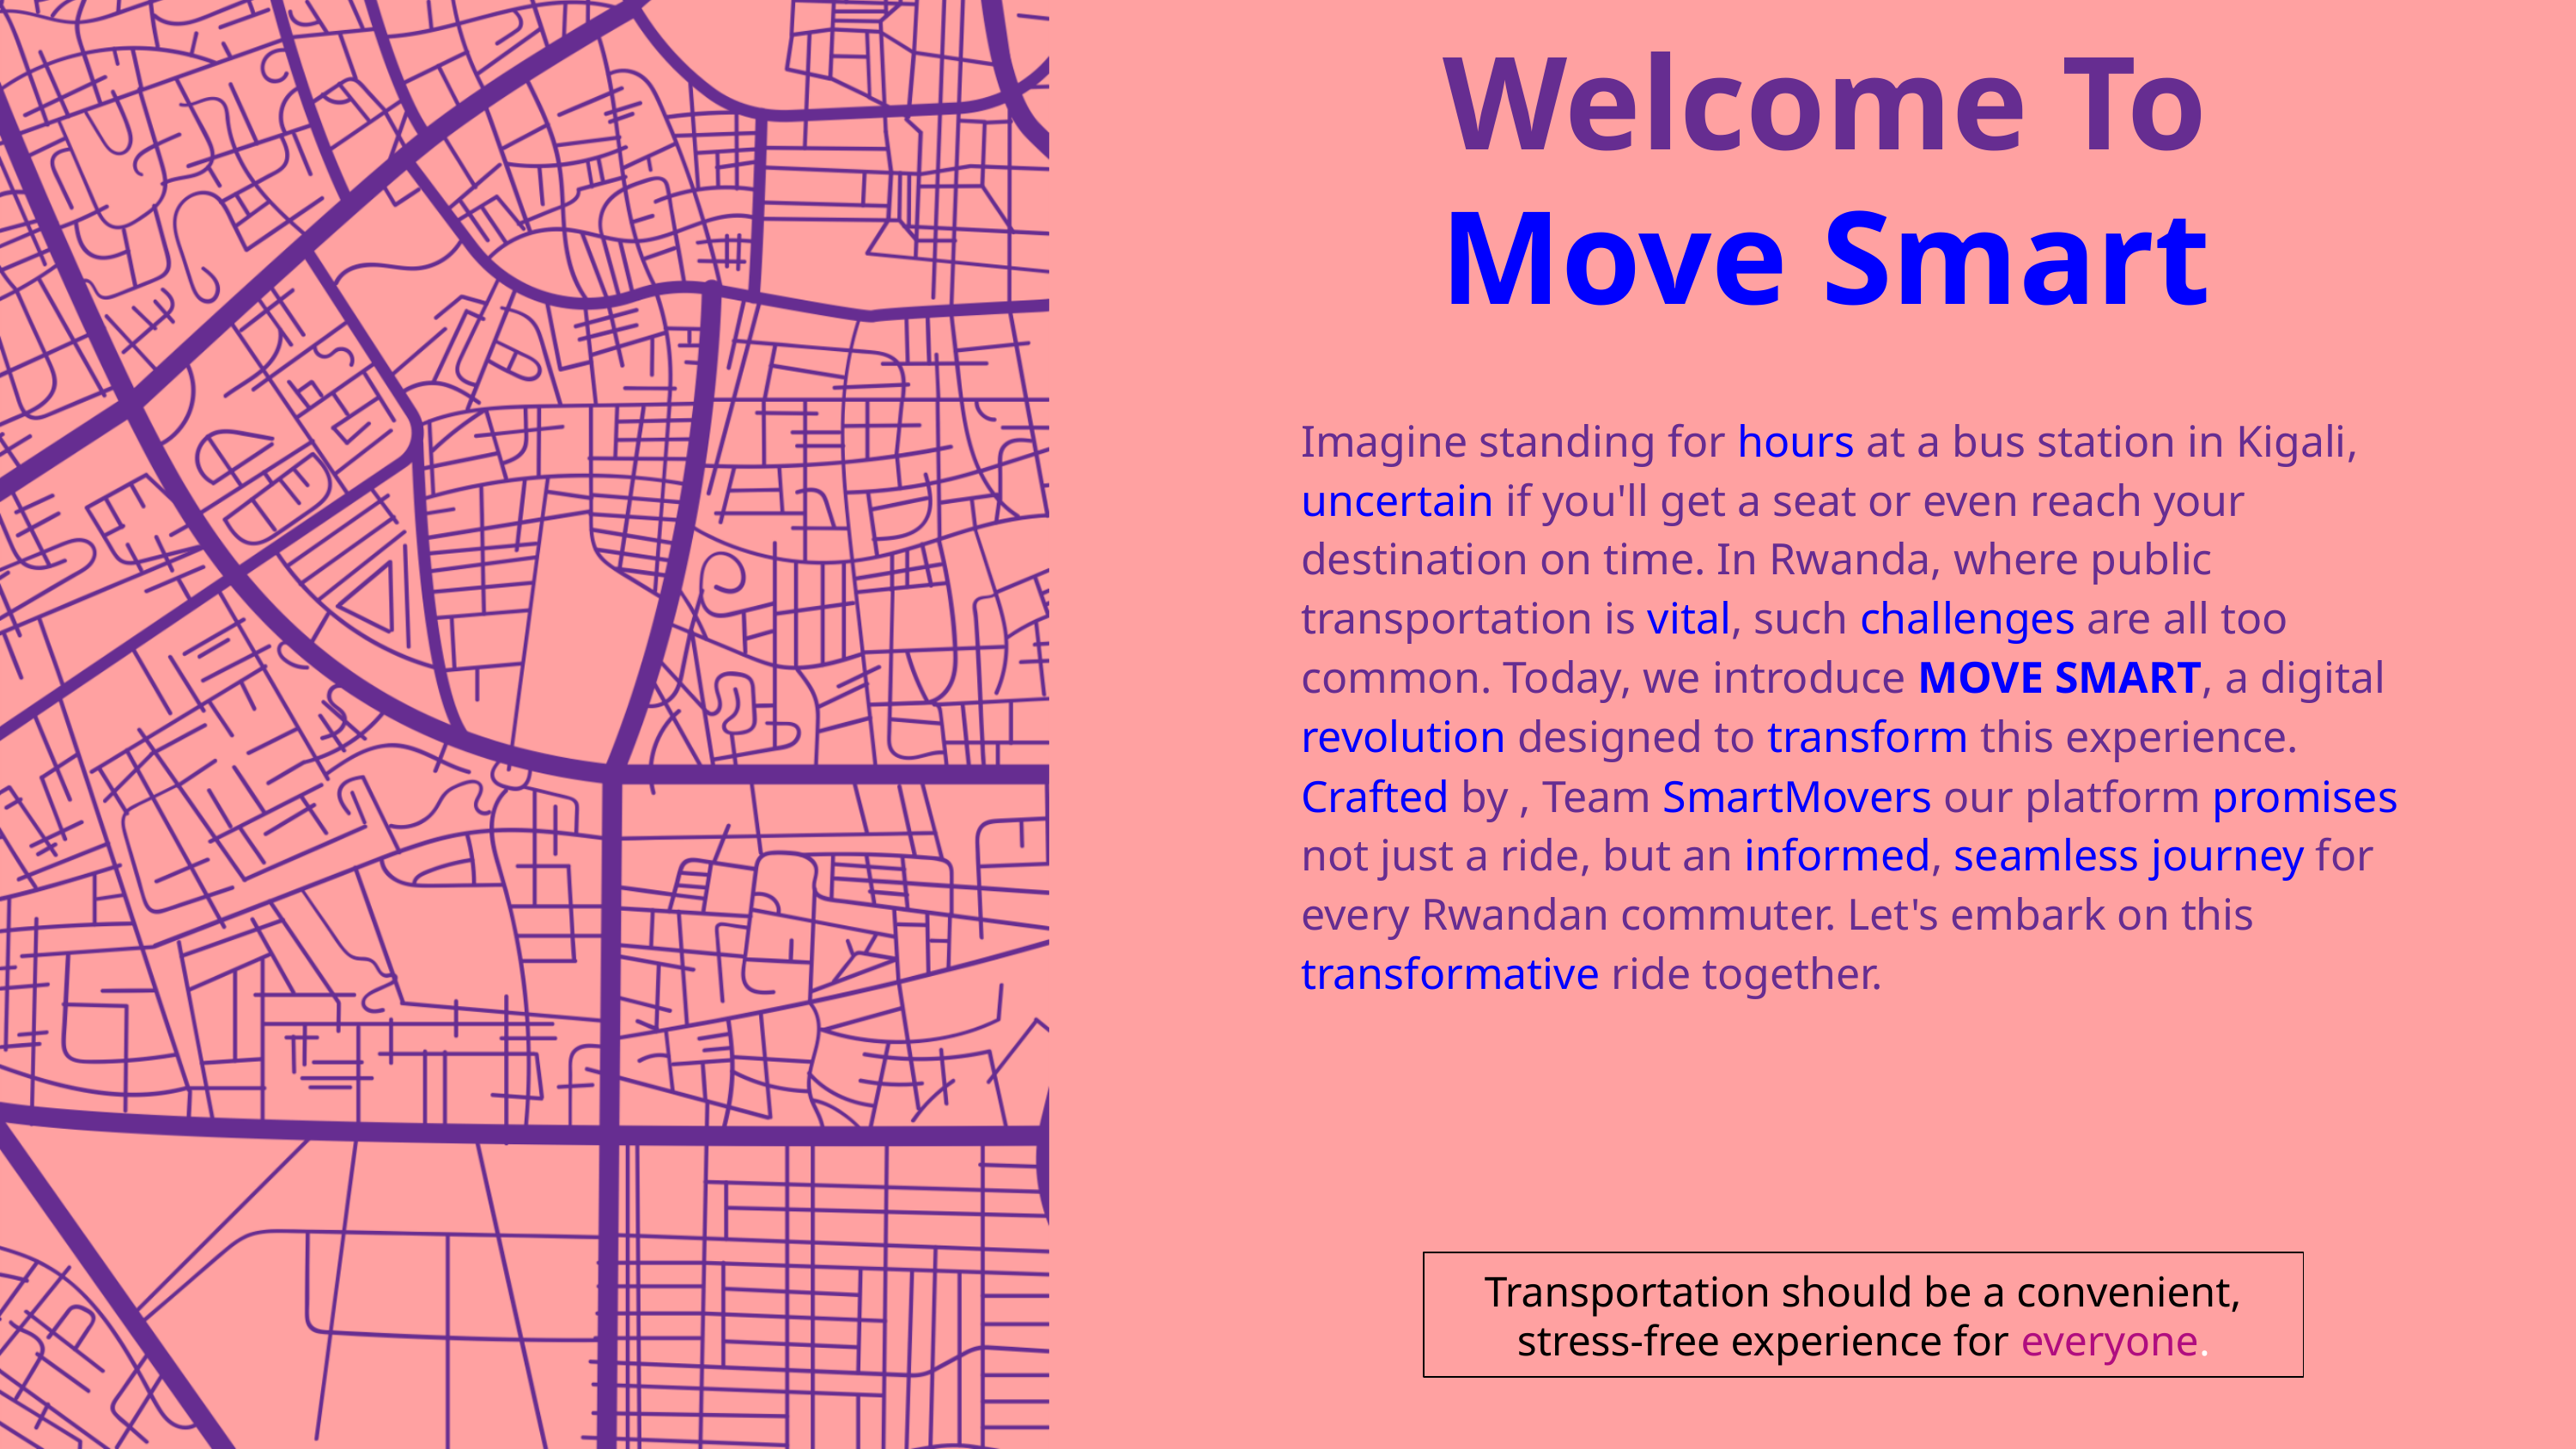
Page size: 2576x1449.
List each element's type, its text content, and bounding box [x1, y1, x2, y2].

picture [0, 0, 1049, 1449]
text_box Transportation should be a convenient, stress-free experience for everyo﻿ne. [1423, 1252, 2304, 1378]
text_box Welcome To Move Smart [1253, 21, 2432, 330]
text_box Imagine standing for hours at a bus station in Kigali, uncertain if you'll get a seat or even reach your destination on time. In Rwanda, where public transportation is vital, such challenges are all too common. Today, we introduce MOVE SMART, a digital revolution designed to transform this experience. Crafted by , Team SmartMovers our platform promises not just a ride, but an informed, seamless journey for every Rwandan commuter. Let's embark on this transformative ride together. [1288, 393, 2439, 1011]
